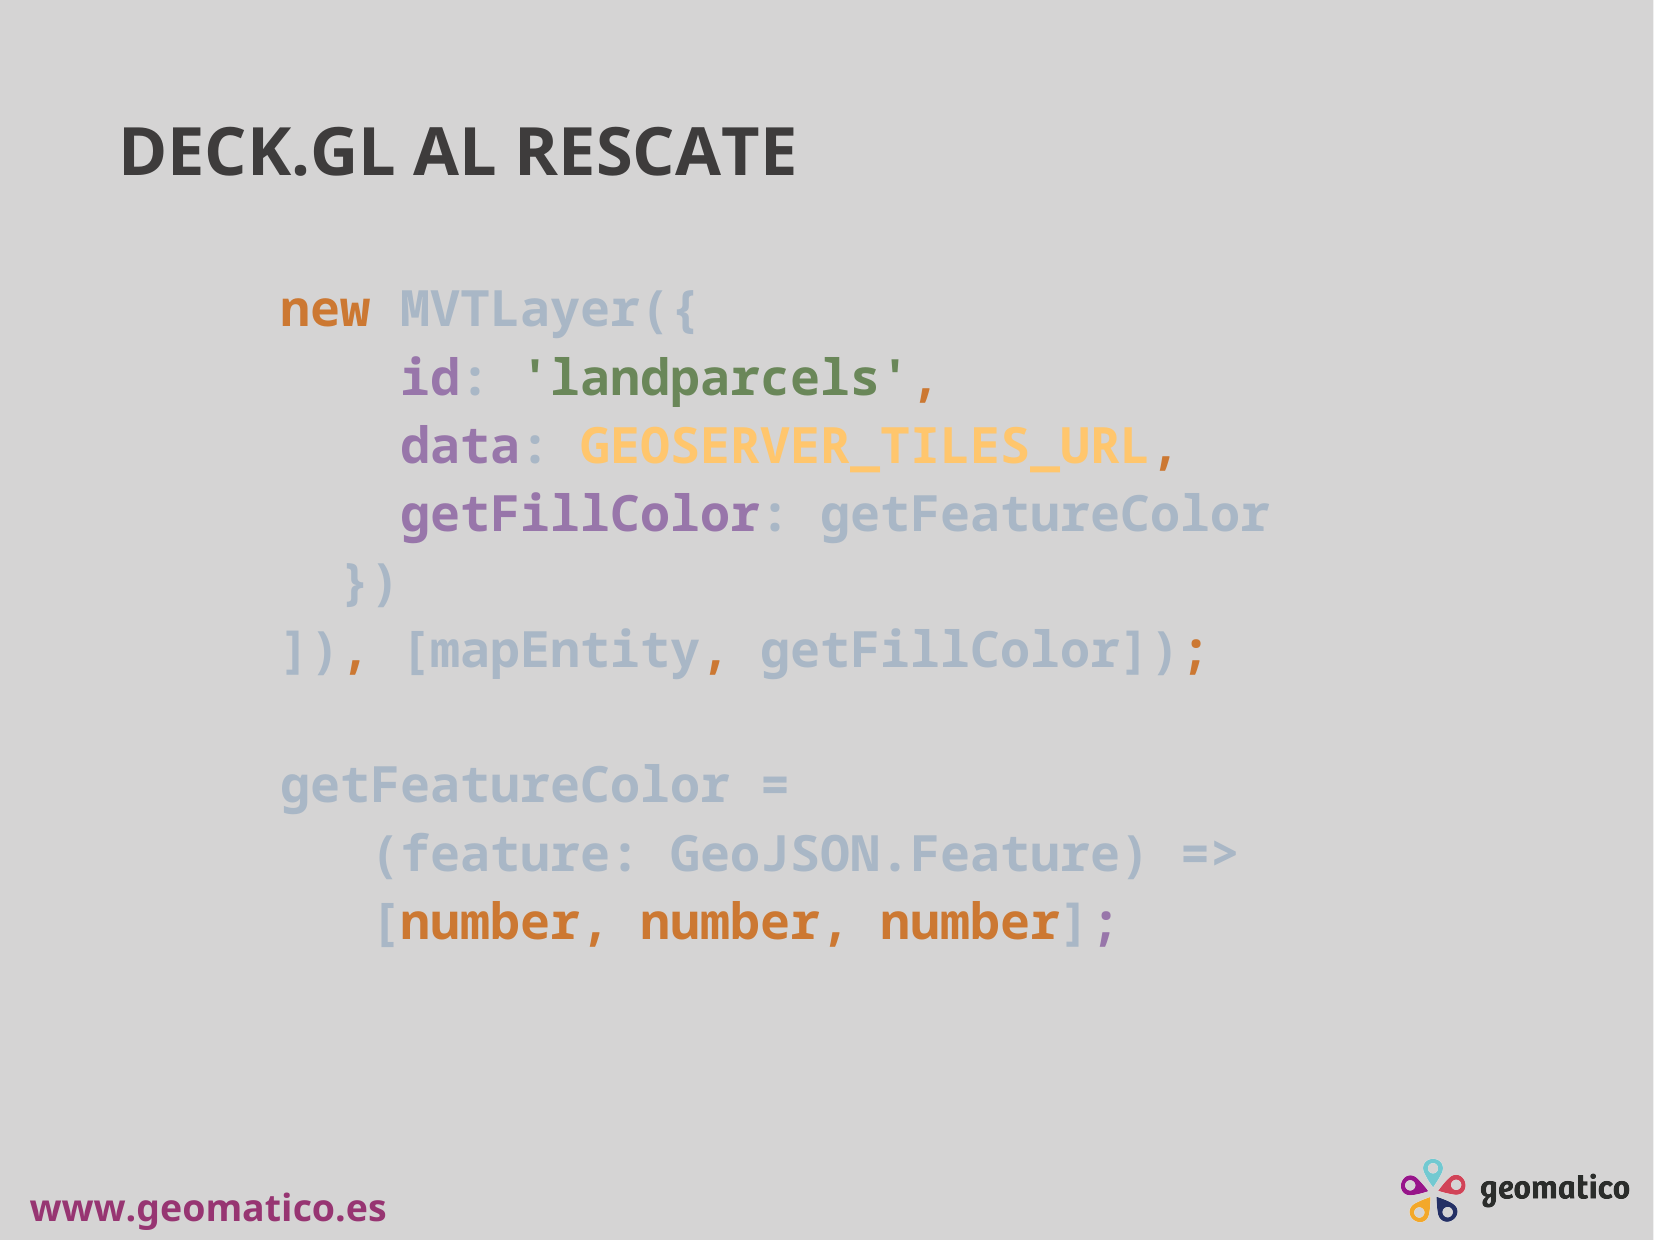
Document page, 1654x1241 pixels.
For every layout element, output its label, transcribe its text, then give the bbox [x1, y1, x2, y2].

text_box new MVTLayer({ id: 'landparcels', data: GEOSERVER_TILES_URL, getFillColor: getFeatureColor }) ]), [mapEntity, getFillColor]); [265, 265, 1359, 619]
text_box getFeatureColor = (feature: GeoJSON.Feature) => [number, number, number]; [265, 742, 1359, 973]
text_box Deck.gl al rescate [118, 104, 1418, 223]
picture [1389, 1152, 1642, 1229]
